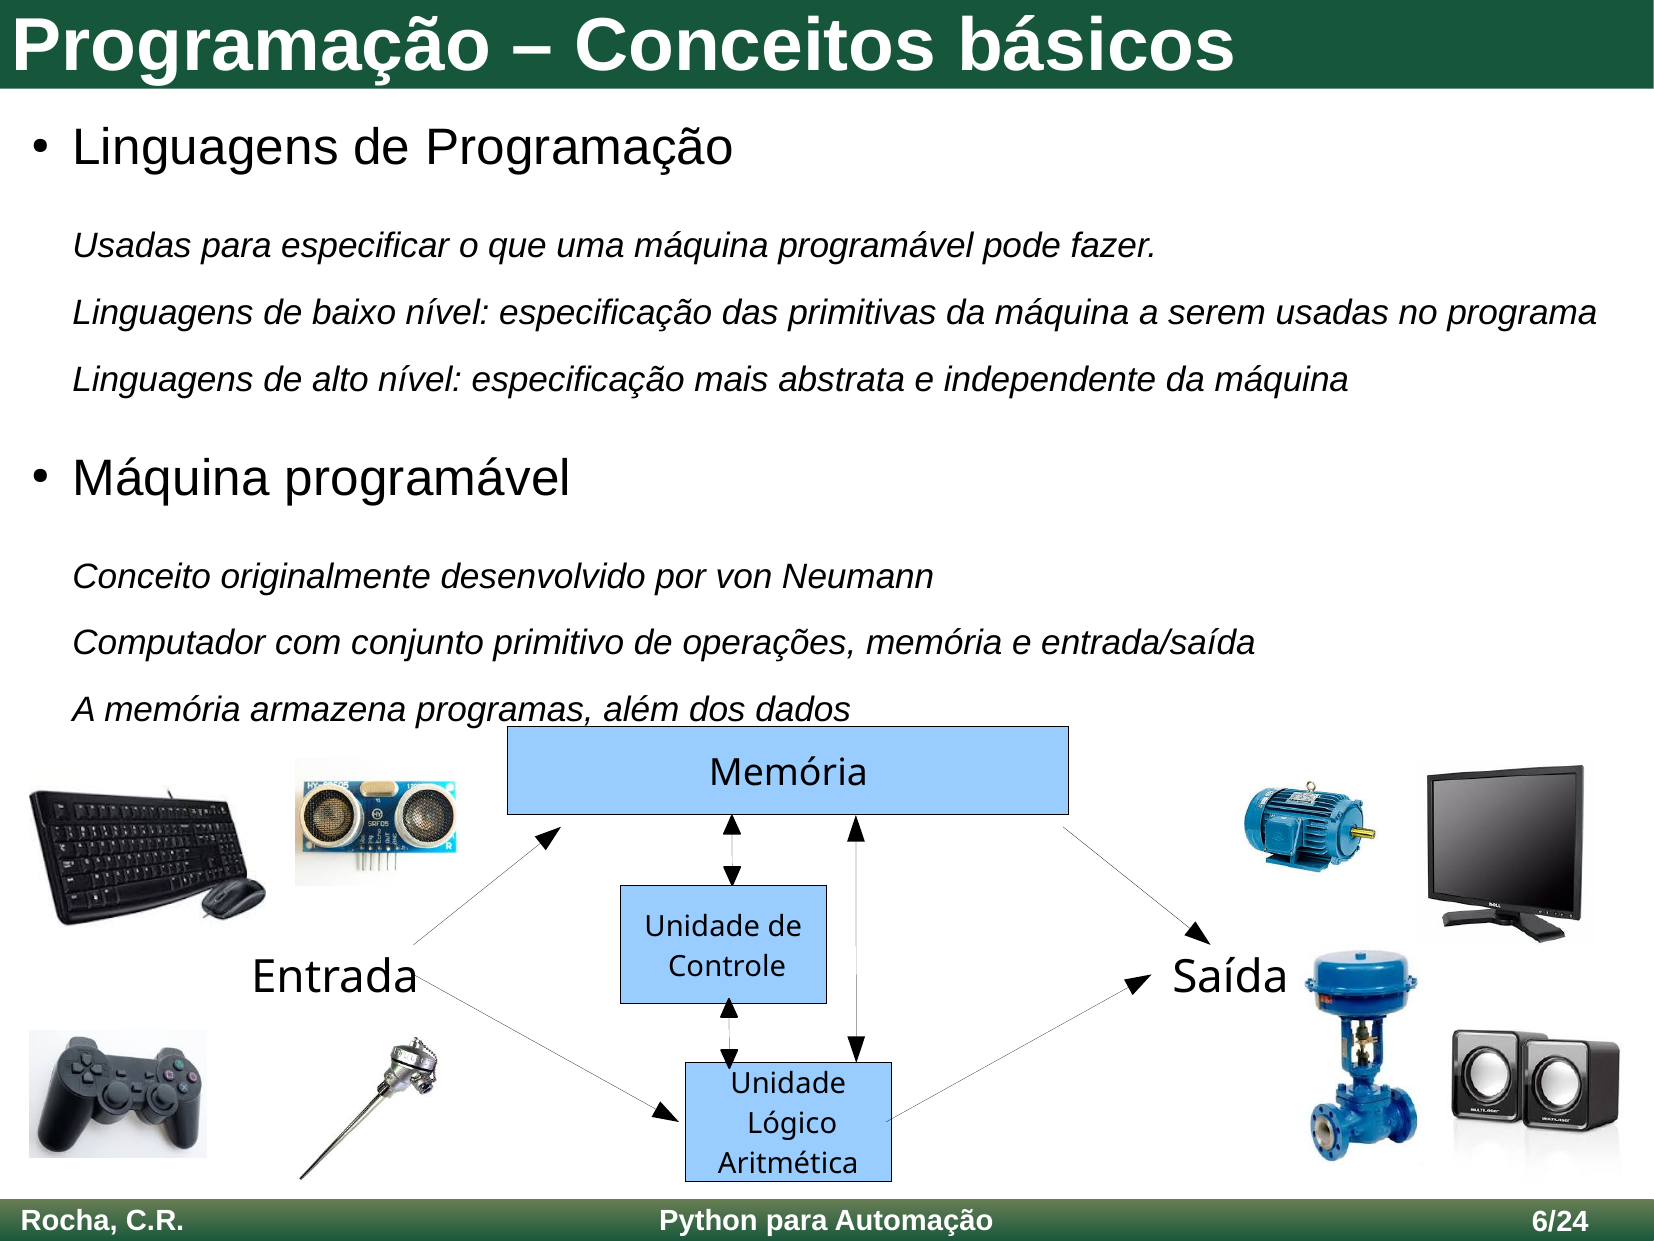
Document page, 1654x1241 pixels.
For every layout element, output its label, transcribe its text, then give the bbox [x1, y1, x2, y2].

text_box Memória [507, 726, 1069, 815]
picture [29, 1030, 207, 1158]
list Linguagens de Programação Usadas para especificar o que uma máquina programável pode fazer. Linguagens de baixo nível: especificação das primitivas da máquina a serem usadas no programa Linguagens de alto nível: especificação mais abstrata e independente da máquina Máquina programável Conceito originalmente desenvolvido por von Neumann Computador com conjunto primitivo de operações, memória e entrada/saída A memória armazena programas, além dos dados [17, 118, 1625, 768]
picture [1446, 1003, 1625, 1182]
picture [29, 738, 266, 975]
picture [295, 1033, 443, 1182]
picture [1299, 758, 1595, 1166]
title Programação – Conceitos básicos [11, 0, 1625, 89]
text_box Entrada [236, 936, 473, 1003]
text_box Unidade Lógico Aritmética [685, 1062, 892, 1182]
picture [1240, 764, 1379, 886]
text_box Saída [1157, 936, 1394, 1003]
text_box Unidade de Controle [620, 885, 827, 1004]
picture [295, 758, 461, 886]
